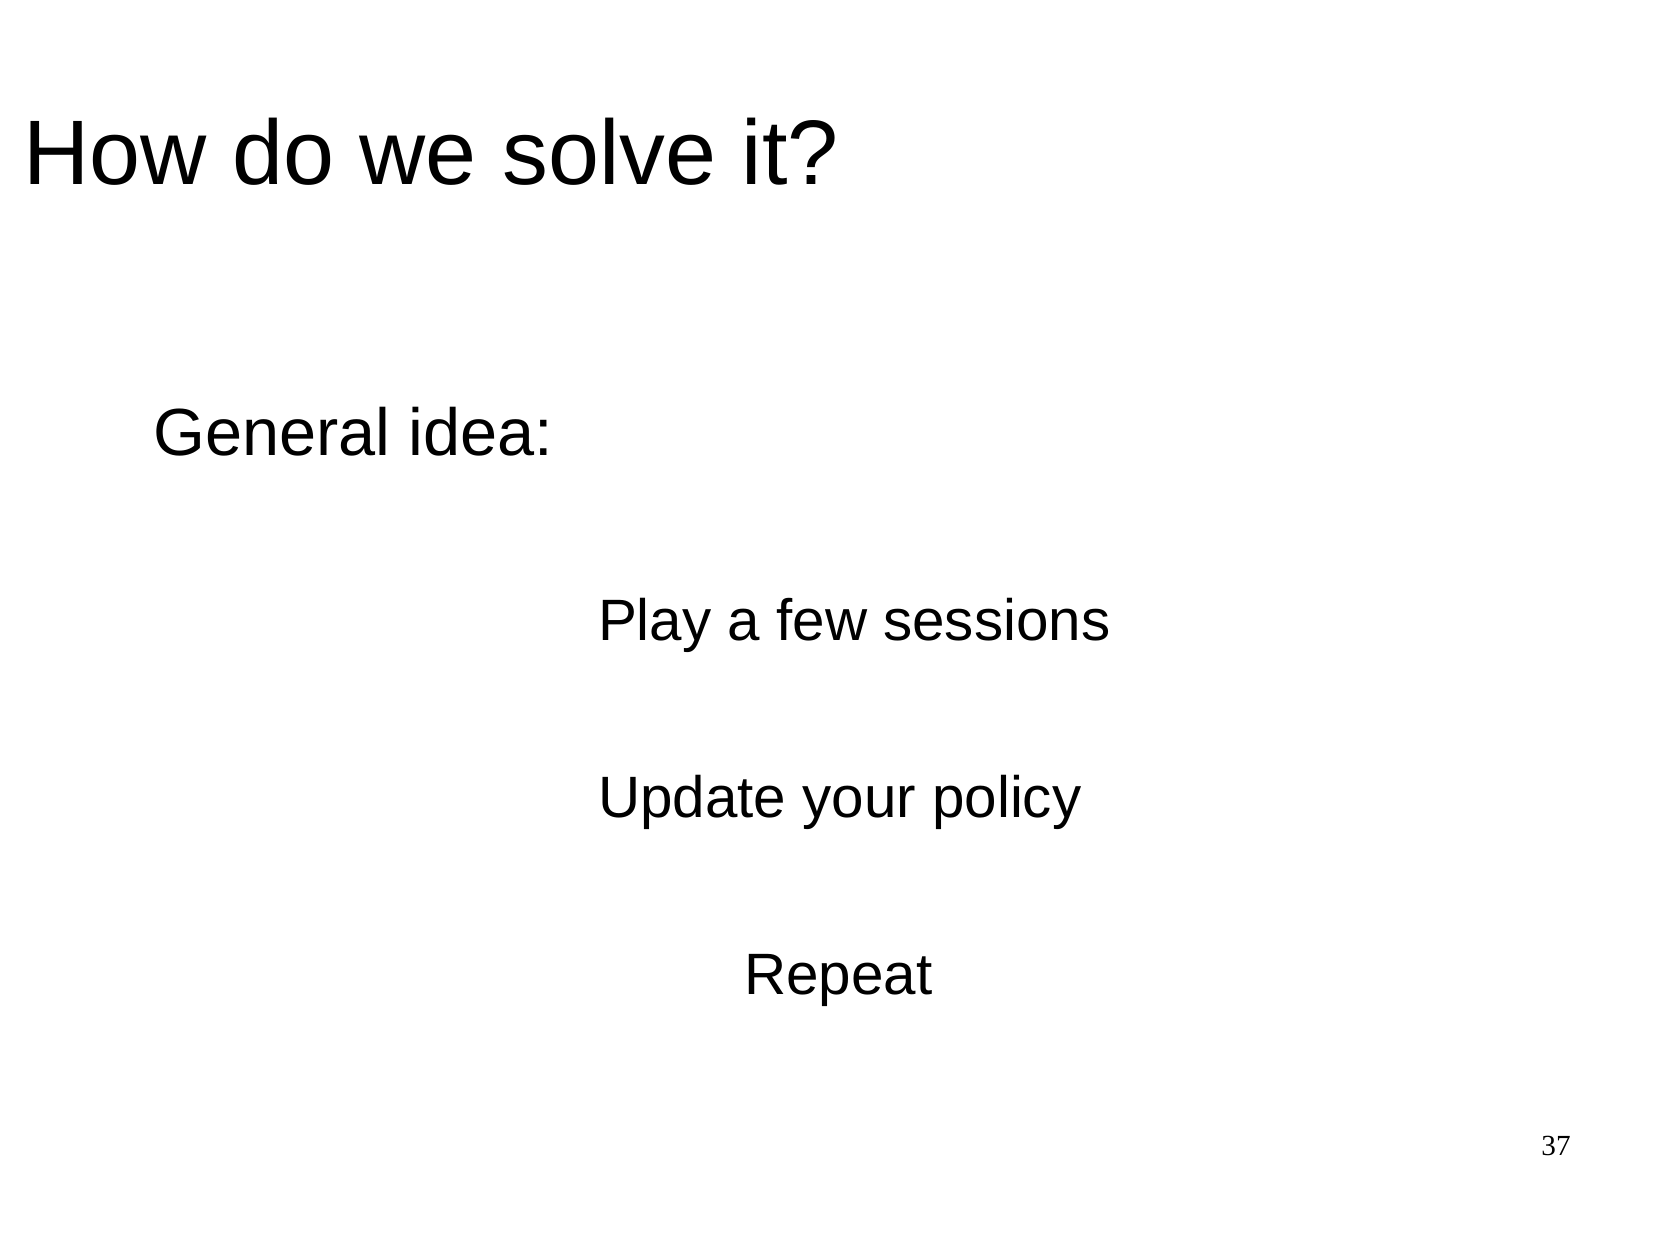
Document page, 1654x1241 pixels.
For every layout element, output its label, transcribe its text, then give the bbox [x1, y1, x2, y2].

list General idea: Play a few sessions Update your policy Repeat [82, 290, 1571, 1010]
title How do we solve it? [23, 49, 1512, 257]
